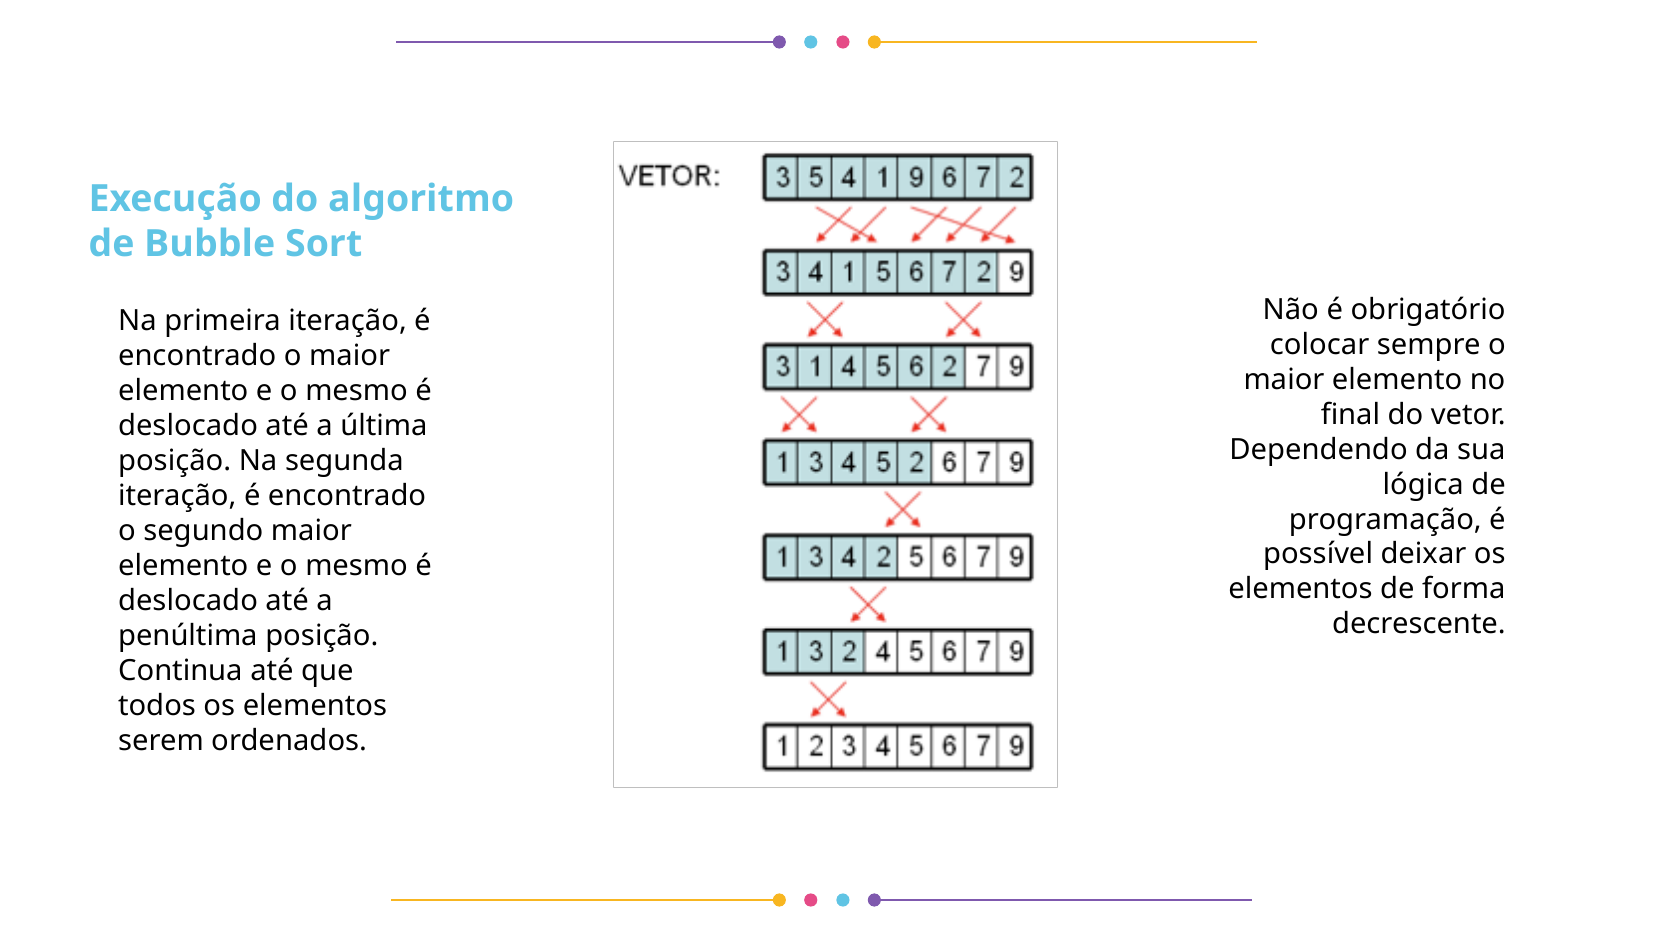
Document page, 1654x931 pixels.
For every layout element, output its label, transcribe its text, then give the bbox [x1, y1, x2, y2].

text_box Não é obrigatório colocar sempre o maior elemento no final do vetor. Dependendo da sua lógica de programação, é possível deixar os elementos de forma decrescente. [1185, 344, 1506, 685]
text_box Execução do algoritmo de Bubble Sort [88, 142, 567, 296]
text_box Na primeira iteração, é encontrado o maior elemento e o mesmo é deslocado até a última posição. Na segunda iteração, é encontrado o segundo maior elemento e o mesmo é deslocado até a penúltima posição. Continua até que todos os elementos serem ordenados. [118, 324, 439, 733]
picture [612, 140, 1060, 790]
